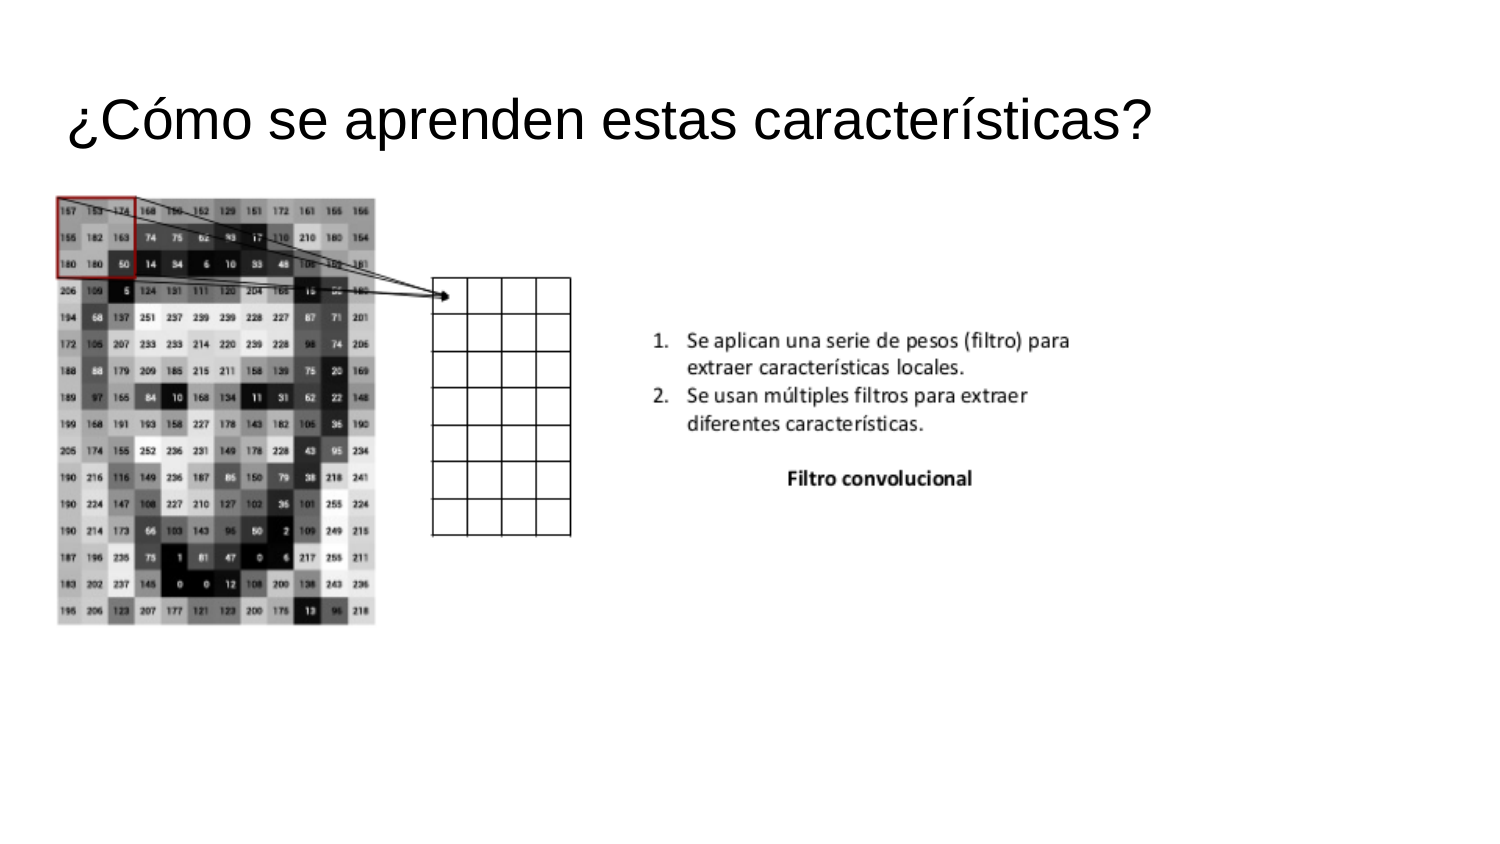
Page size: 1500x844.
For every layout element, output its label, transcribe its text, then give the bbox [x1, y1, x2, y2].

picture [51, 188, 1089, 649]
title ¿Cómo se aprenden estas características? [51, 72, 1449, 167]
